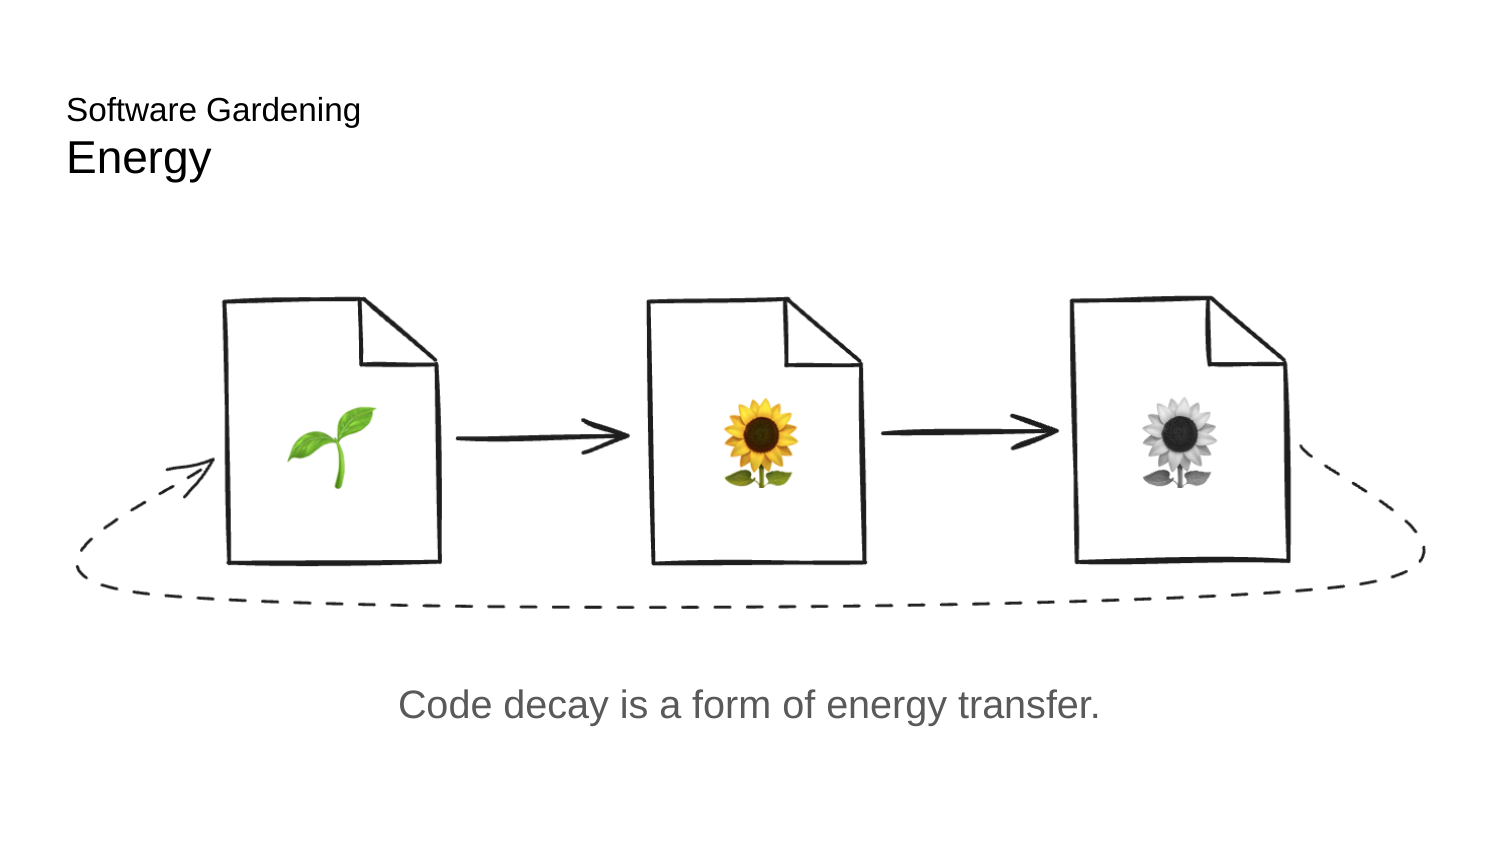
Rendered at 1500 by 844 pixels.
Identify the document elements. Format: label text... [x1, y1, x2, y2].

text_box Software Gardening Energy [51, 72, 1449, 199]
list Code decay is a form of energy transfer. [162, 667, 1338, 732]
picture [61, 283, 1439, 624]
